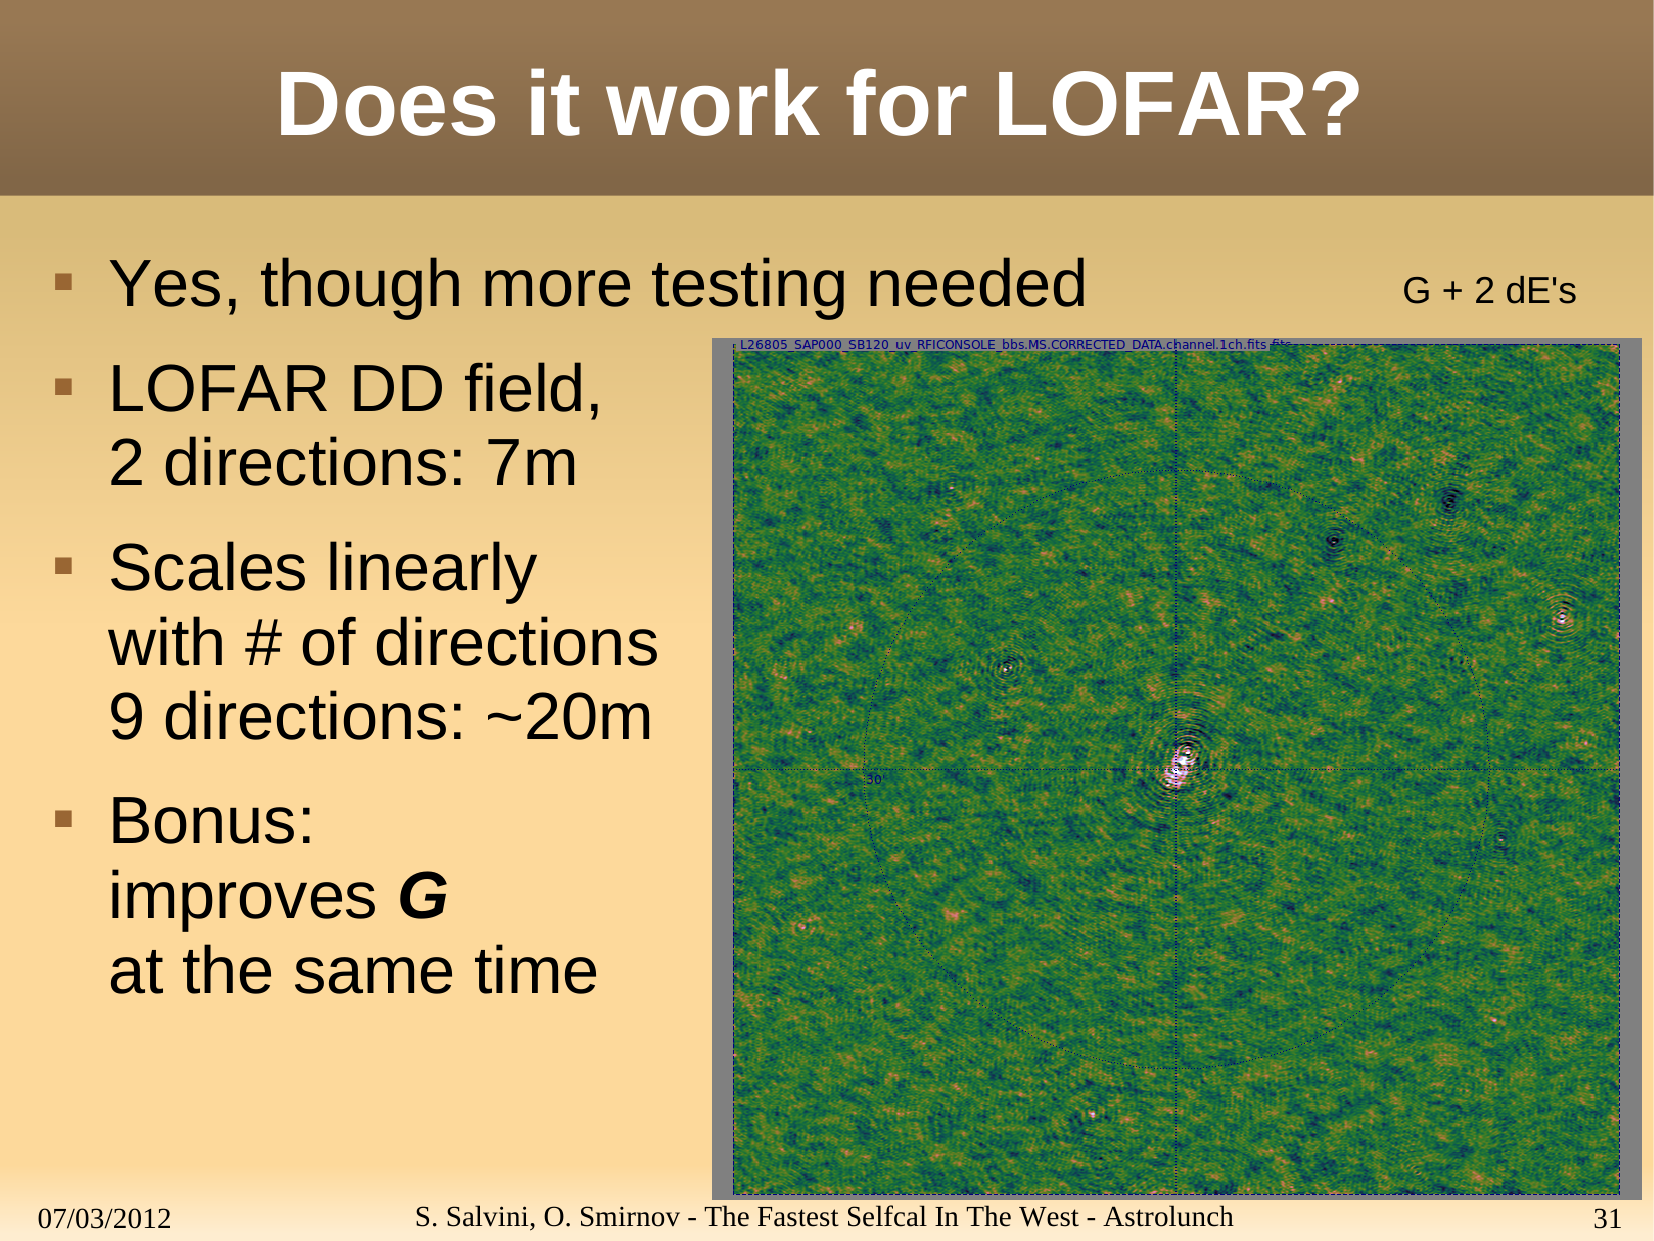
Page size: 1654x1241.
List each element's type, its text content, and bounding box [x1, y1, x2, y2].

text_box G + 2 dE's [1387, 262, 1651, 320]
list Yes, though more testing needed LOFAR DD field, 2 directions: 7m Scales linearly with # of directions 9 directions: ~20m Bonus: improves G at the same time [37, 246, 1526, 1051]
picture [0, 0, 1654, 1241]
title Does it work for LOFAR? [76, 7, 1565, 200]
